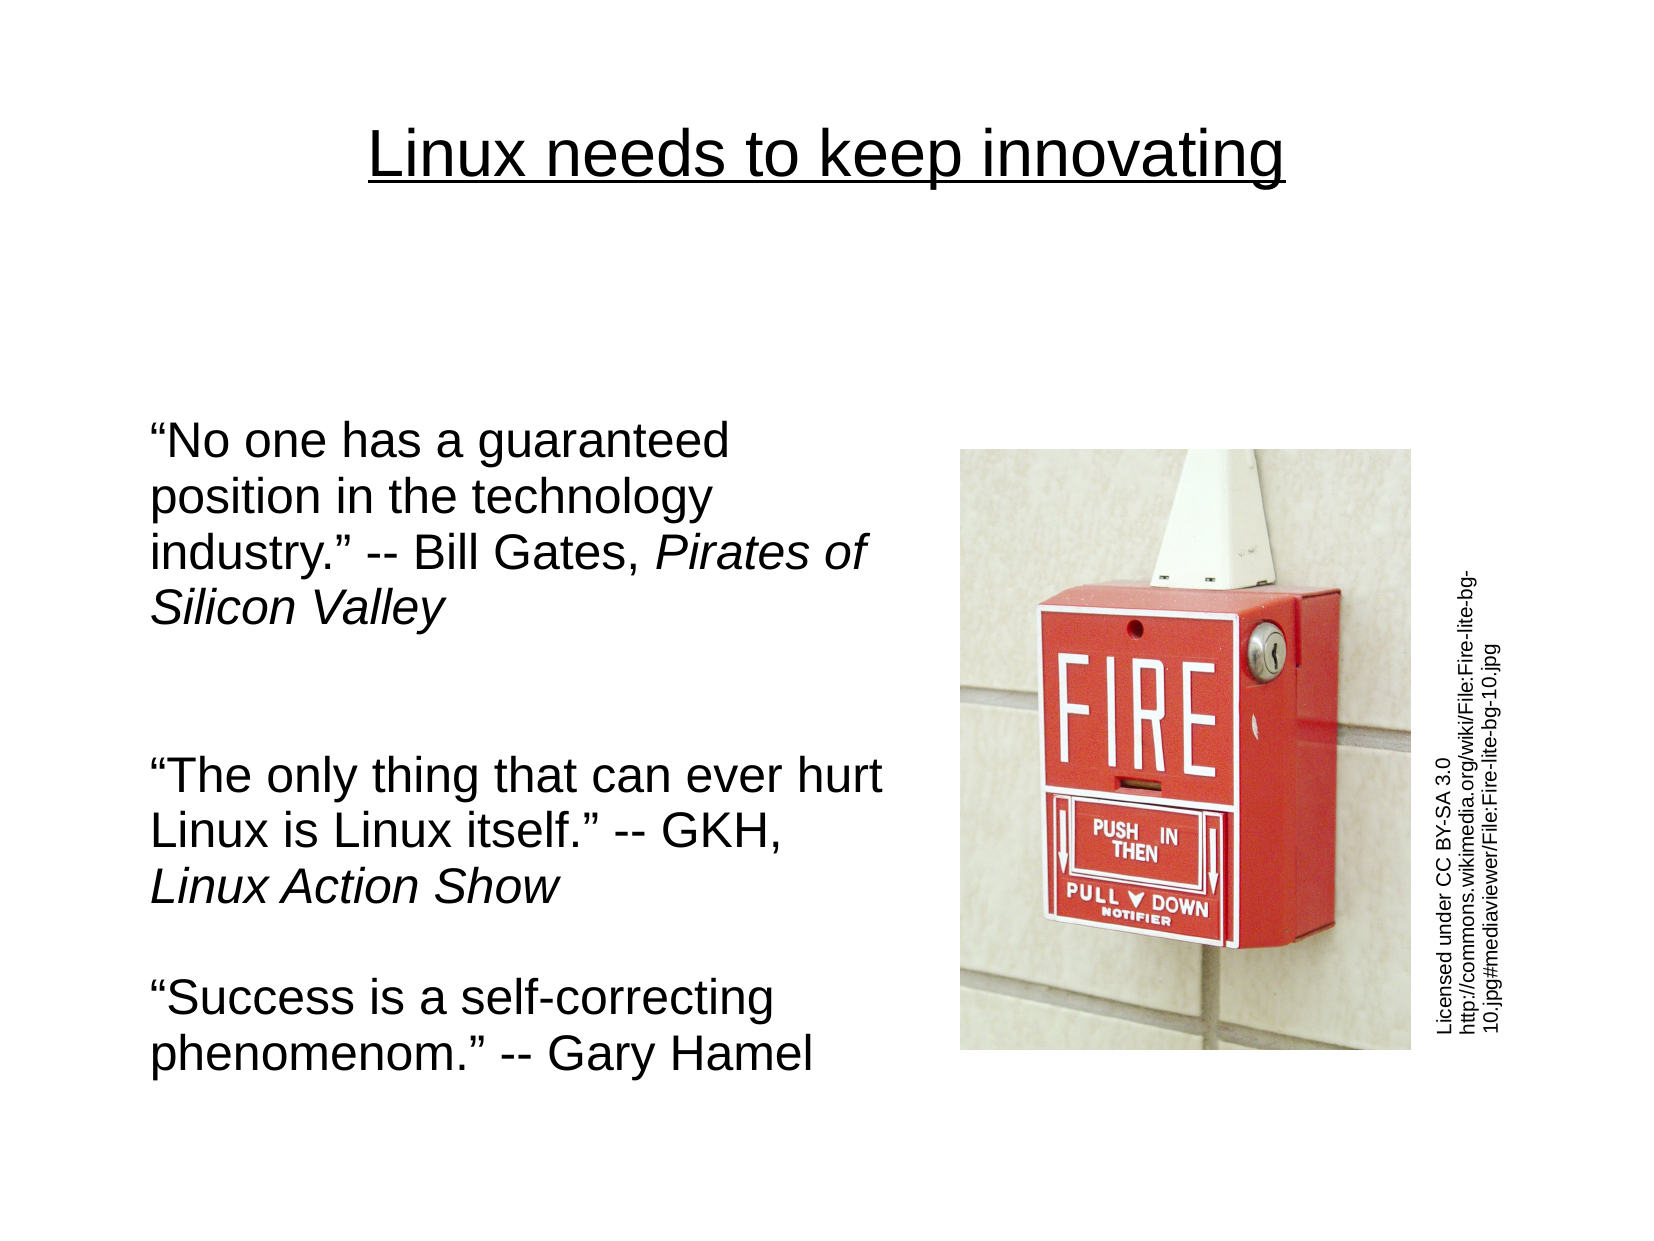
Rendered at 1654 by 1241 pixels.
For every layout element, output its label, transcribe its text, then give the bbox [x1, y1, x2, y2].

text_box “No one has a guaranteed position in the technology industry.” -- Bill Gates, Pirates of Silicon Valley “The only thing that can ever hurt Linux is Linux itself.” -- GKH, Linux Action Show “Success is a self-correcting phenomenom.” -- Gary Hamel [135, 405, 931, 1089]
picture [960, 449, 1411, 1051]
text_box Licensed under CC BY-SA 3.0 http://commons.wikimedia.org/wiki/File:Fire-lite-bg-10.jpg#mediaviewer/File:Fire-lite-bg-10.jpg [1422, 540, 1534, 1051]
title Linux needs to keep innovating [82, 49, 1571, 257]
